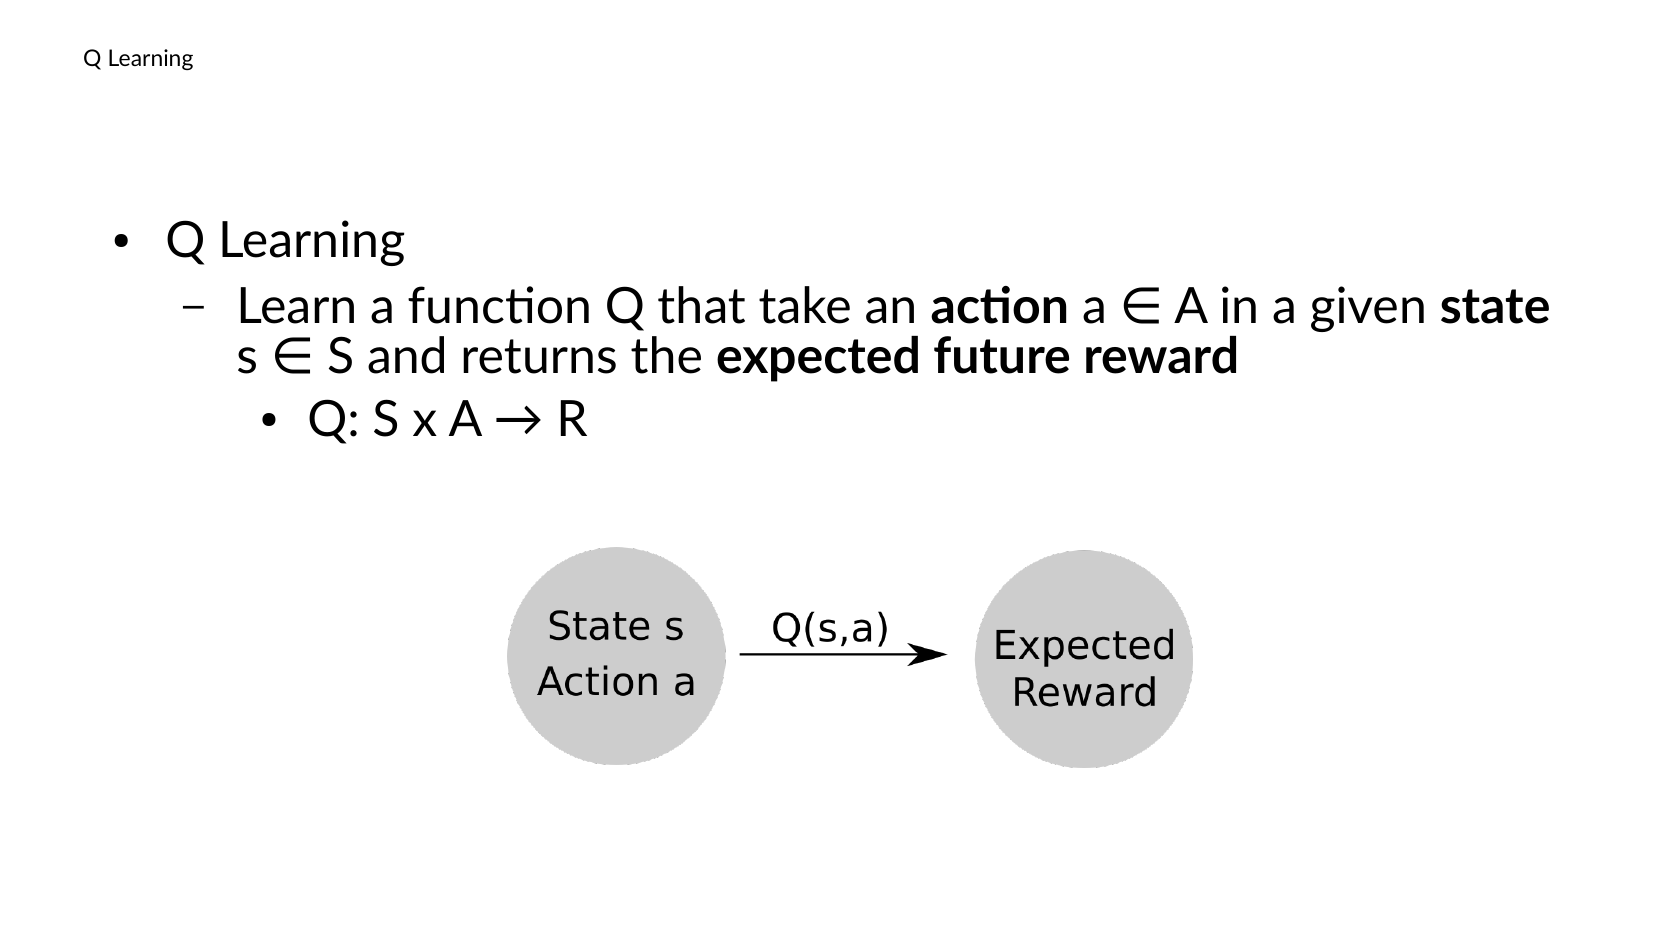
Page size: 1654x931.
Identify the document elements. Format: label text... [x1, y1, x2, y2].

picture [507, 547, 1193, 768]
list Q Learning Learn a function Q that take an action a ∈ A in a given state s ∈ S and returns the expected future reward Q: S x A → R [94, 217, 1583, 839]
title Q Learning [83, 0, 1571, 119]
